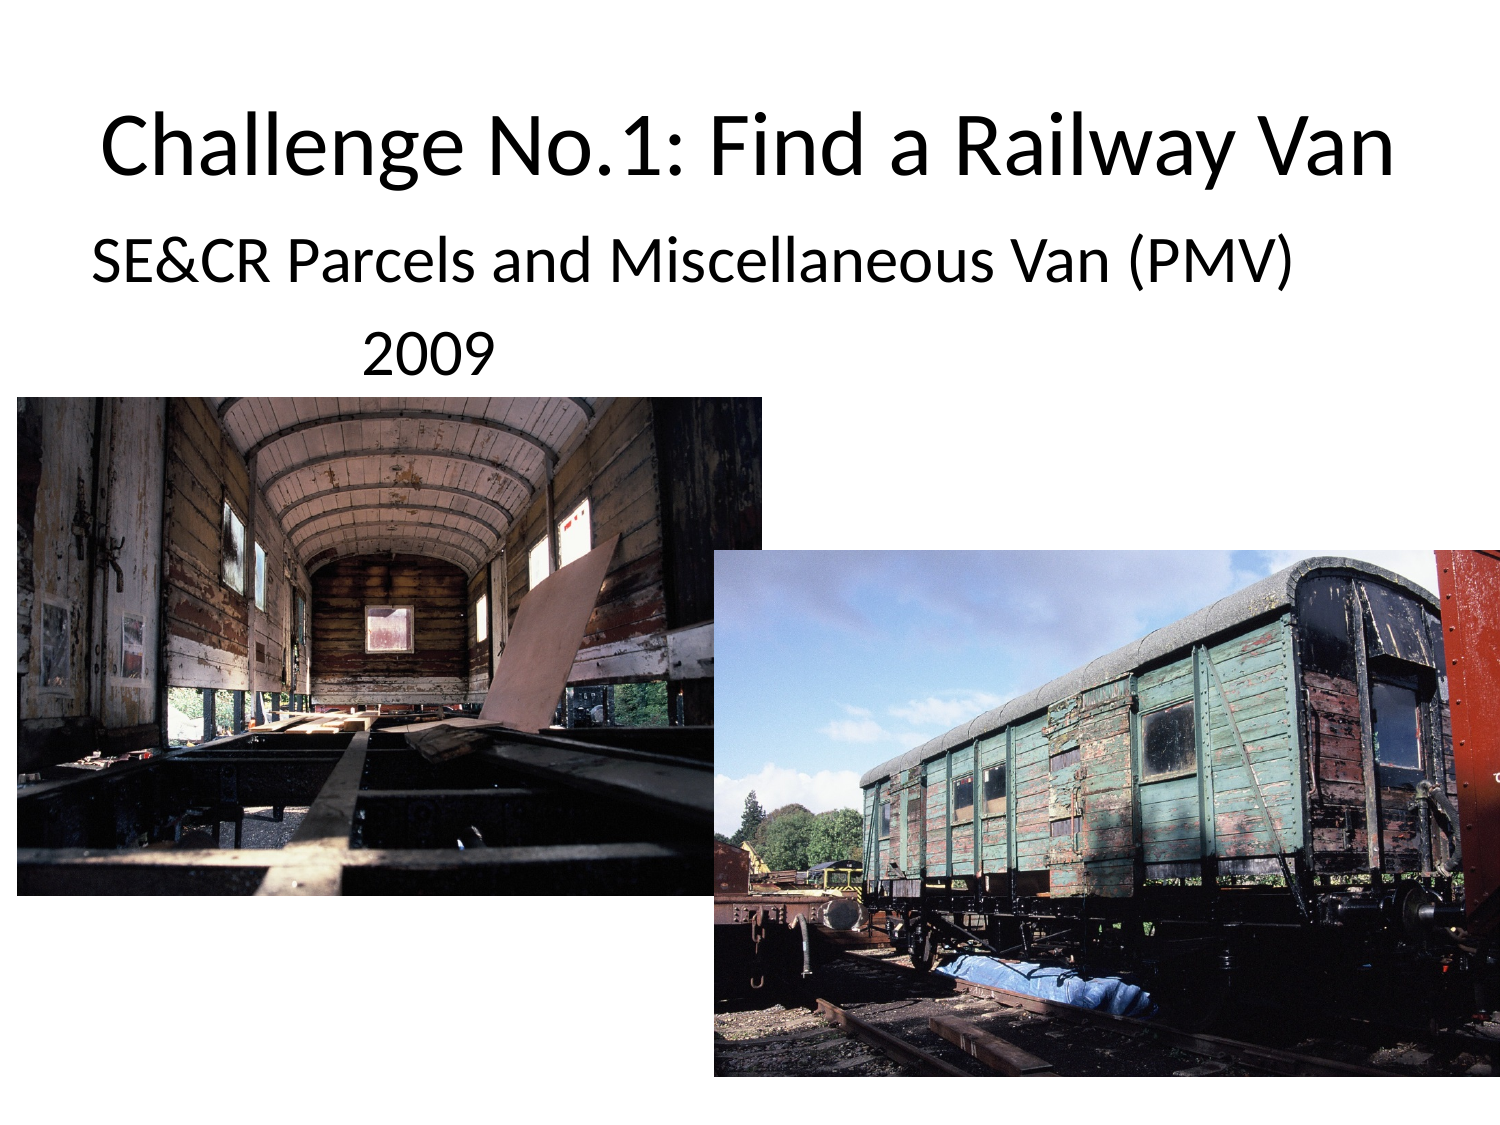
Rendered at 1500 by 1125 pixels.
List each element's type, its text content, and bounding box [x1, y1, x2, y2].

picture [17, 397, 1500, 1077]
title Challenge No.1: Find a Railway Van [75, 45, 1425, 233]
list SE&CR Parcels and Miscellaneous Van (PMV) 2009 [76, 208, 1427, 445]
